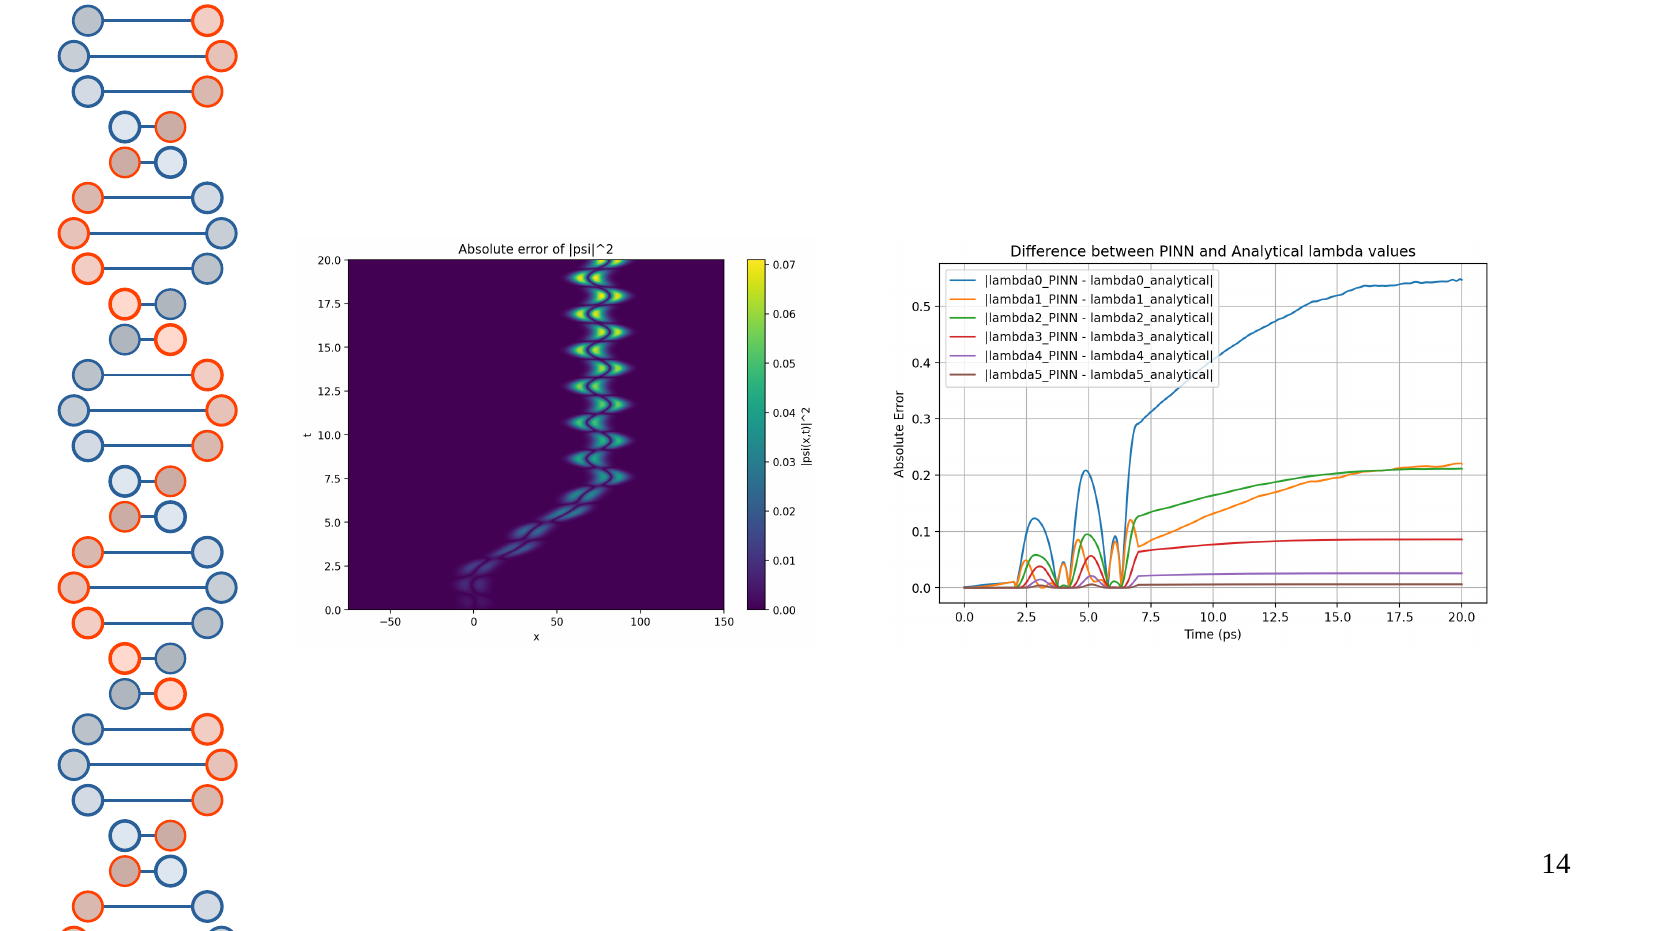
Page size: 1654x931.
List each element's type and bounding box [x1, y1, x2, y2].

picture [885, 236, 1495, 650]
picture [295, 236, 818, 650]
